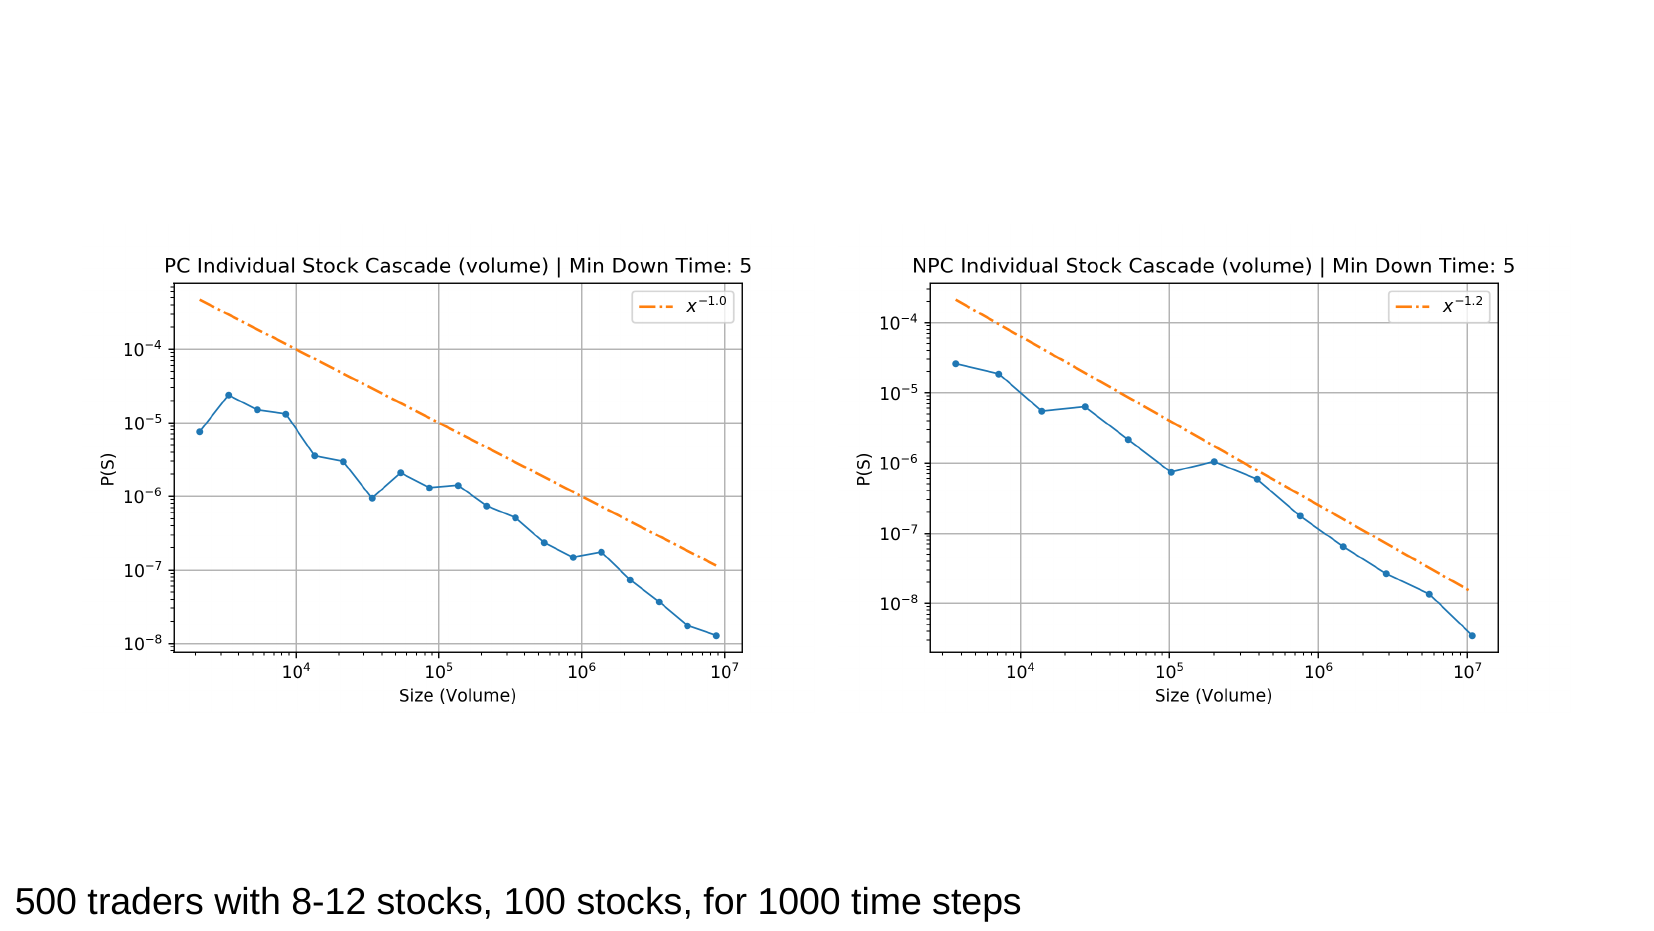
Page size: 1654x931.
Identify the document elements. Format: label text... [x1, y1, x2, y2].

picture [82, 224, 815, 713]
picture [838, 224, 1571, 713]
text_box 500 traders with 8-12 stocks, 100 stocks, for 1000 time steps [0, 873, 1038, 931]
